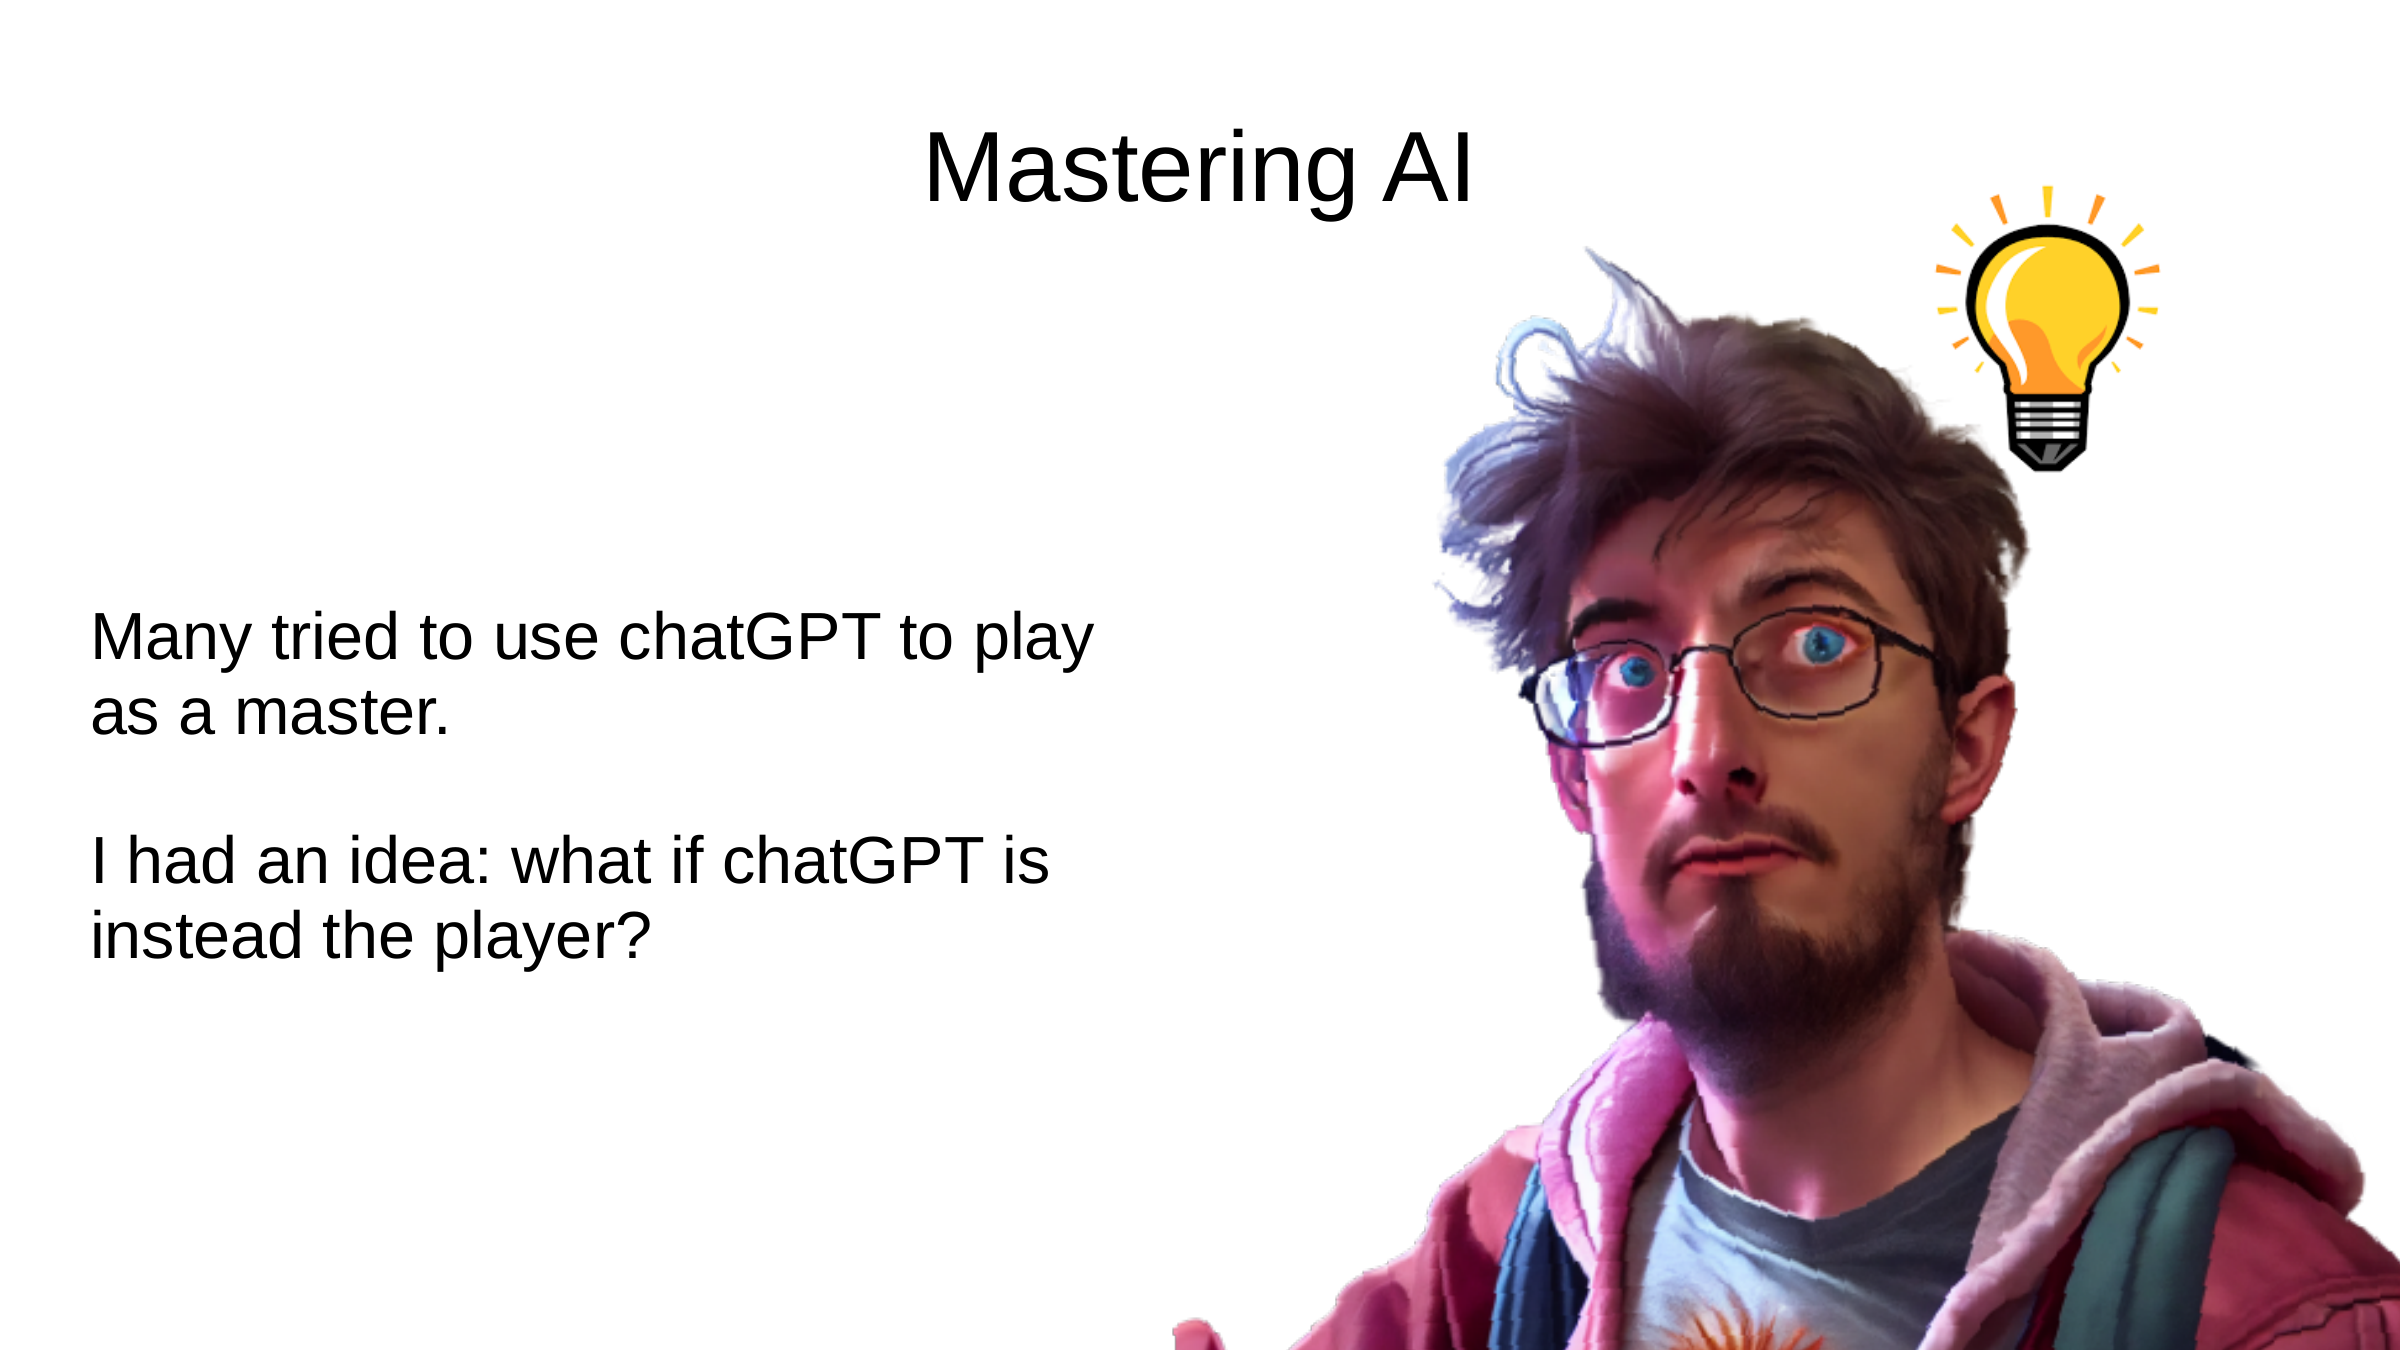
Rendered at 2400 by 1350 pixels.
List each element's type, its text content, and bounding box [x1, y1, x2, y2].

picture [1075, 156, 2400, 1350]
subtitle Many tried to use chatGPT to play as a master. I had an idea: what if chatGPT is instead the player? [90, 312, 1126, 1261]
title Mastering AI [120, 53, 2280, 280]
